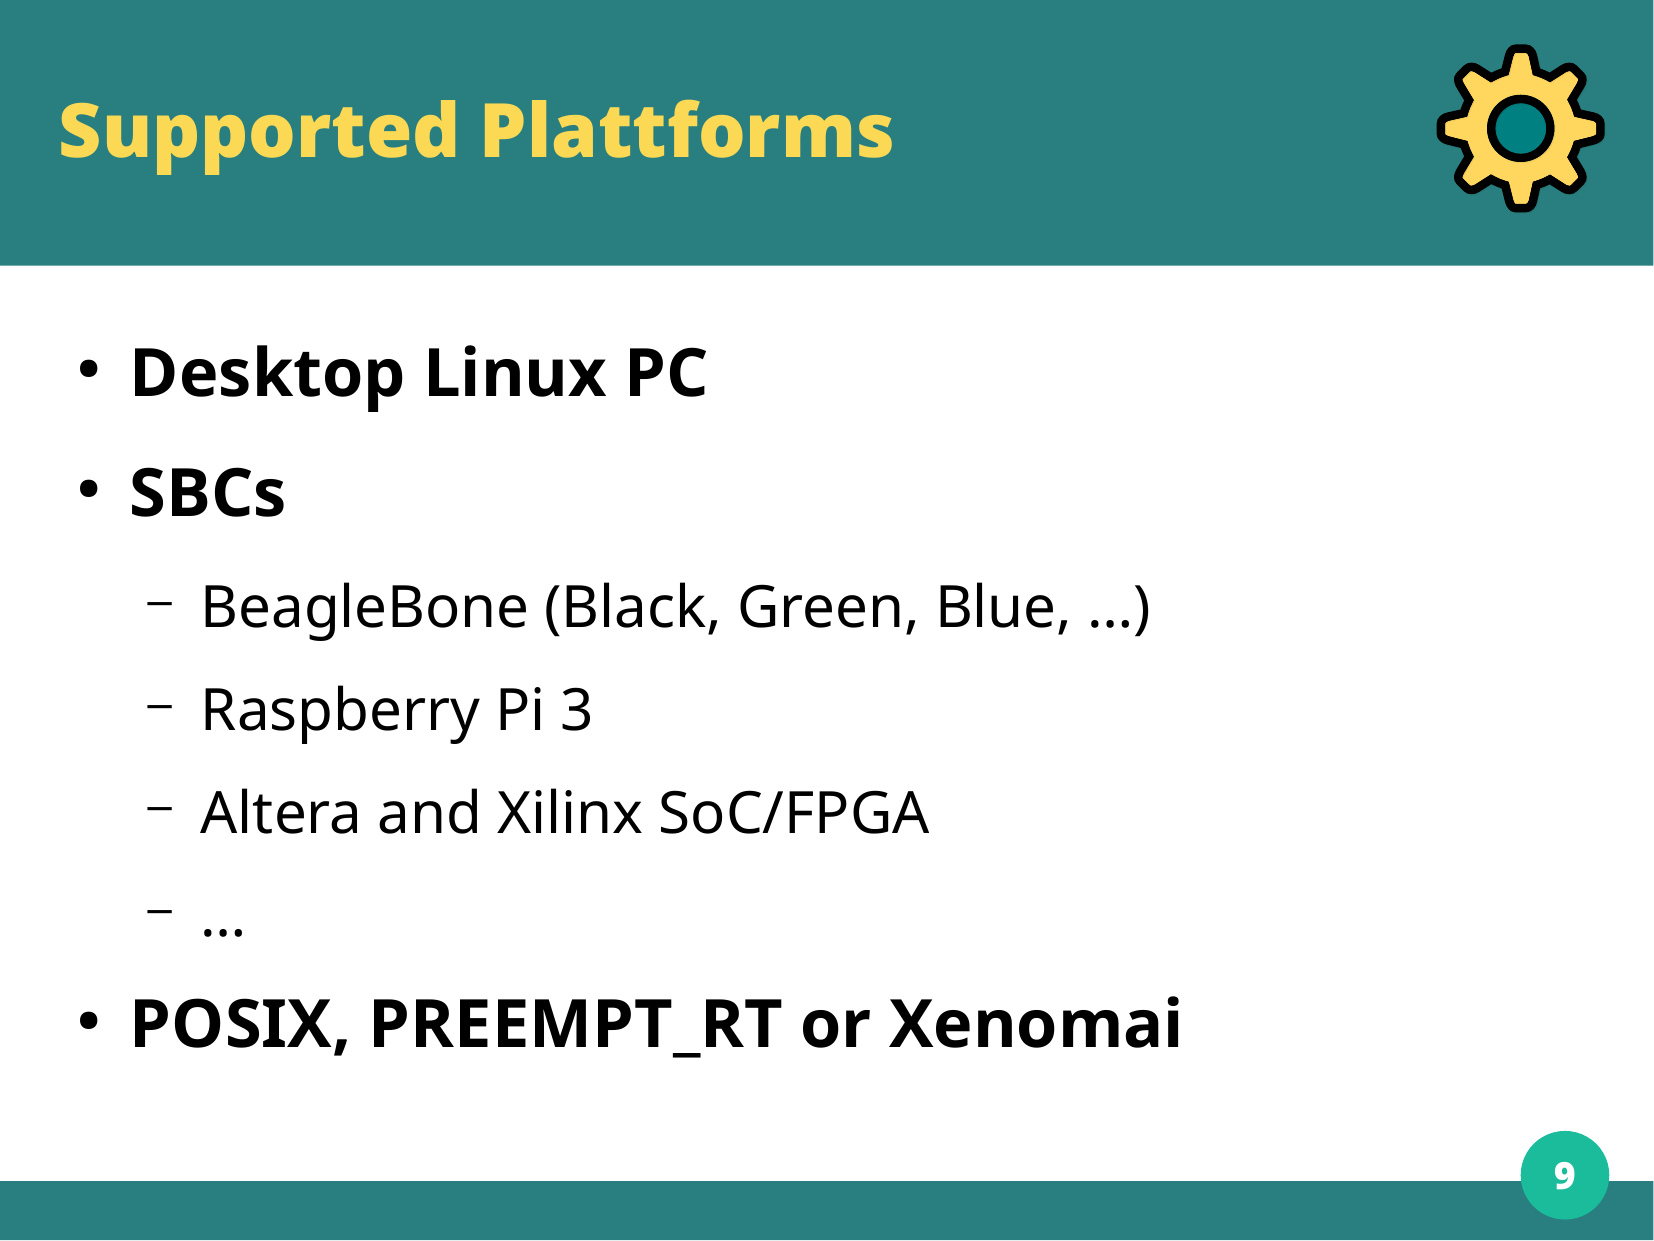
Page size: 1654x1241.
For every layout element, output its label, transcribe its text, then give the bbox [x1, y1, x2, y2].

title Supported Plattforms [59, 49, 1595, 207]
list Desktop Linux PC SBCs BeagleBone (Black, Green, Blue, …) Raspberry Pi 3 Altera and Xilinx SoC/FPGA … POSIX, PREEMPT_RT or Xenomai [59, 324, 1595, 1152]
